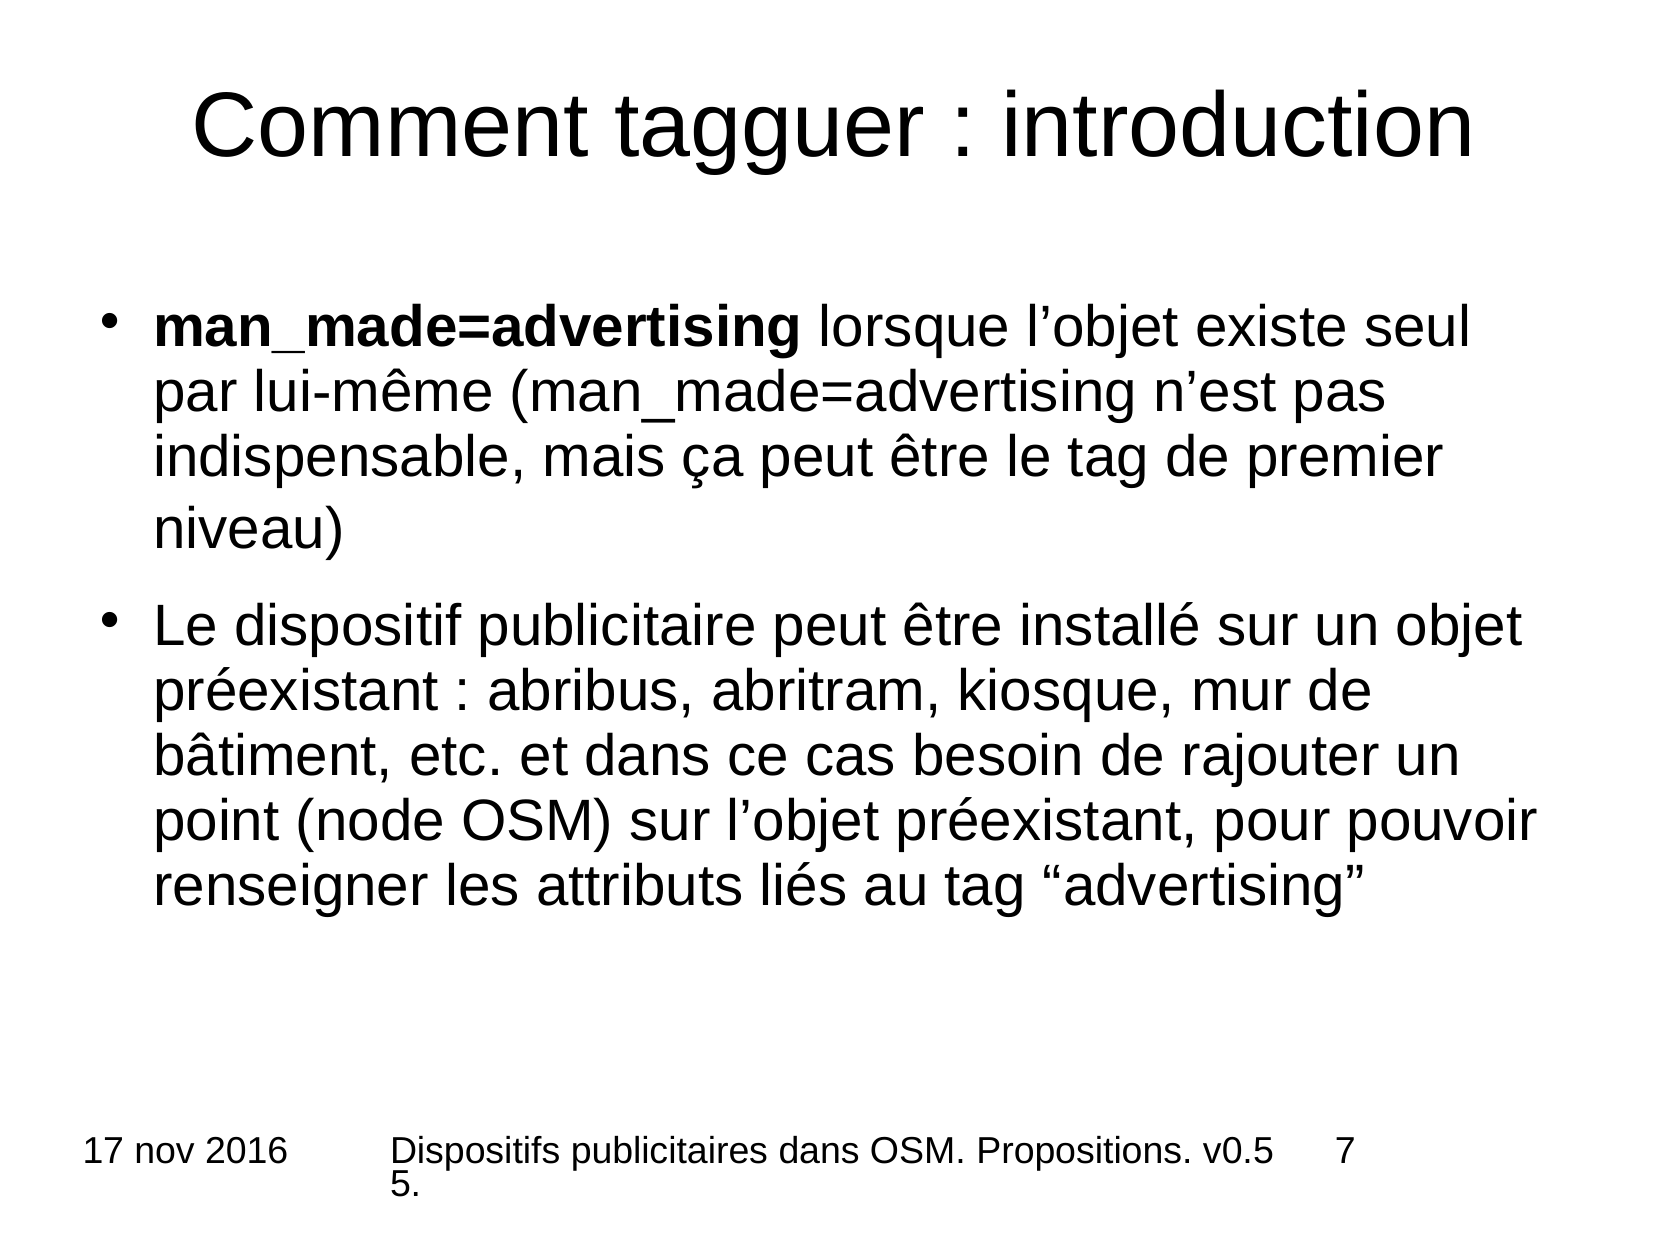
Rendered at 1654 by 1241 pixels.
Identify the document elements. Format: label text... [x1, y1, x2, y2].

title Comment tagguer : introduction [90, 19, 1579, 225]
list man_made=advertising lorsque l’objet existe seul par lui-même (man_made=advertising n’est pas indispensable, mais ça peut être le tag de premier niveau) Le dispositif publicitaire peut être installé sur un objet préexistant : abribus, abritram, kiosque, mur de bâtiment, etc. et dans ce cas besoin de rajouter un point (node OSM) sur l’objet préexistant, pour pouvoir renseigner les attributs liés au tag “advertising” [82, 179, 1571, 1110]
